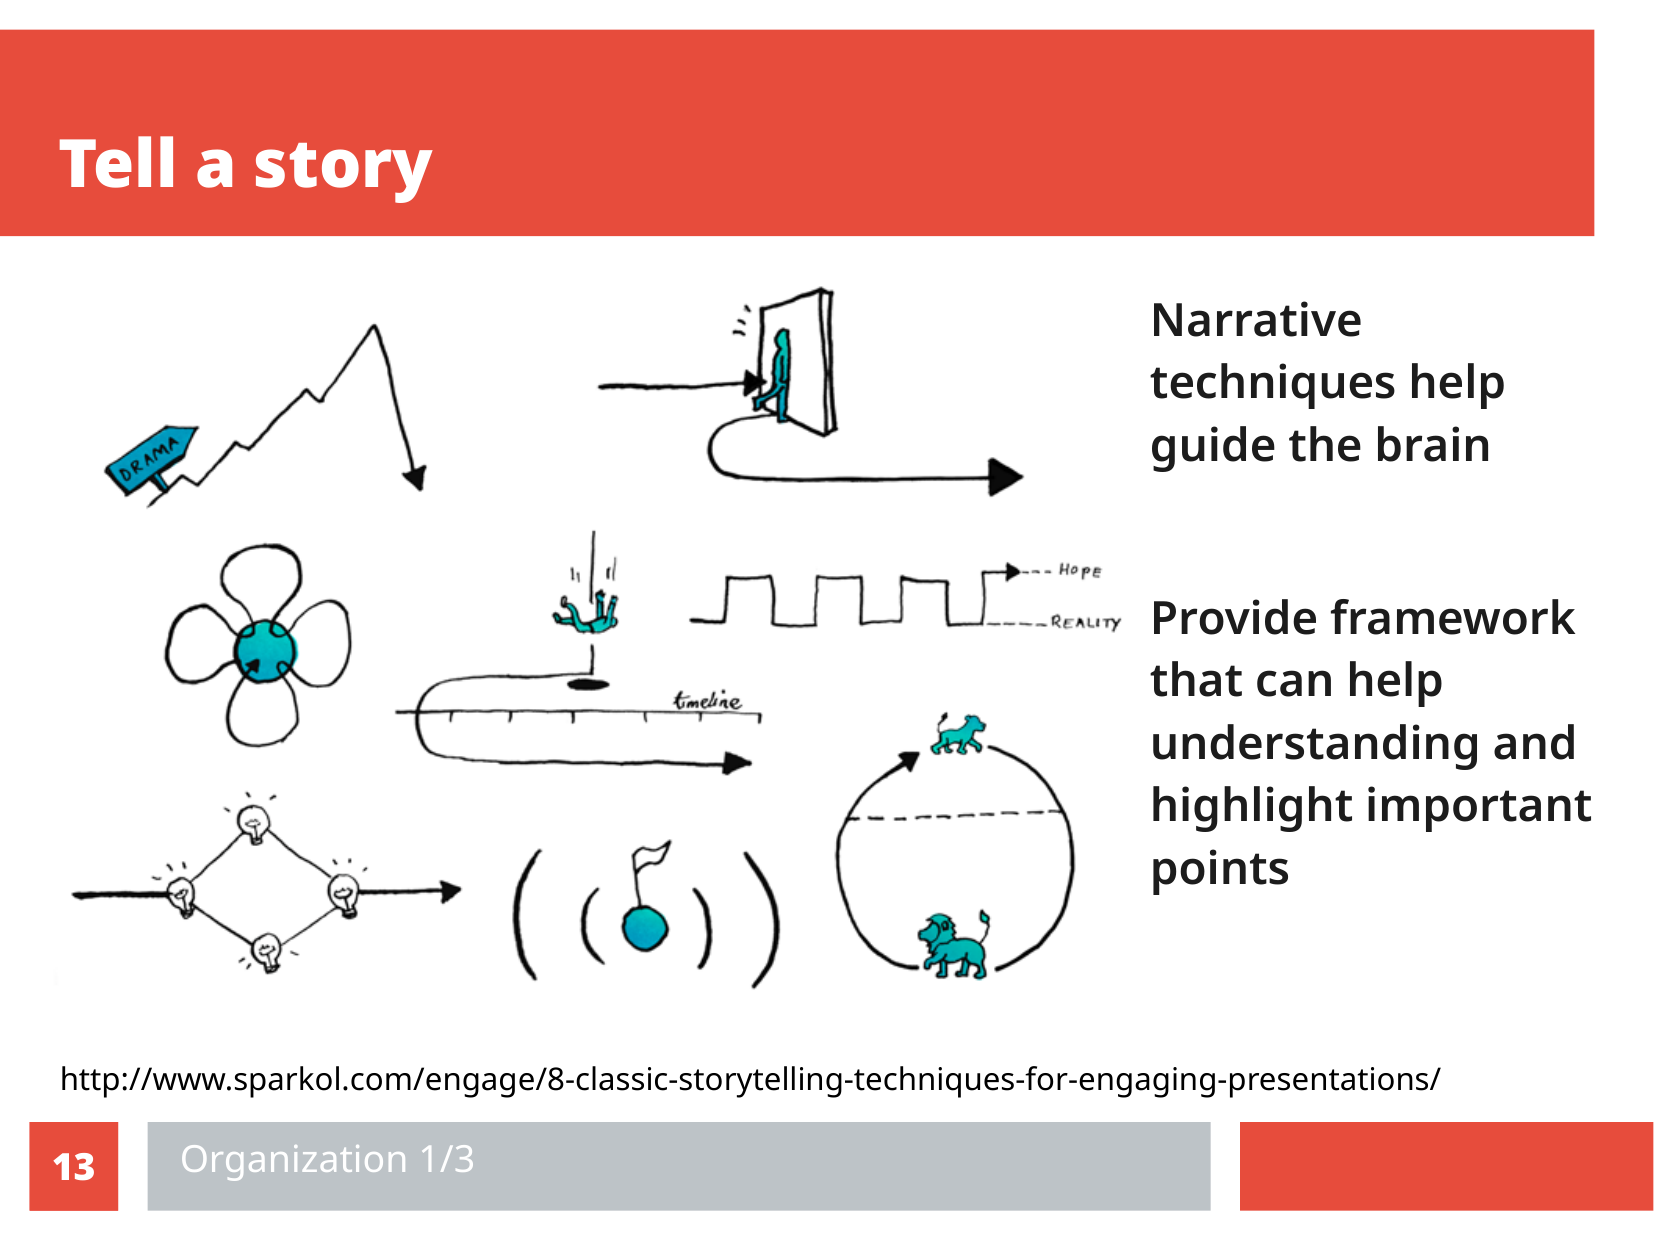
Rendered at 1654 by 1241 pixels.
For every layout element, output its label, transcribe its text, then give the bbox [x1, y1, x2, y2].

text_box http://www.sparkol.com/engage/8-classic-storytelling-techniques-for-engaging-presentations/ [45, 1050, 1556, 1152]
picture [23, 254, 1126, 1037]
text_box Organization 1/3 [165, 1125, 736, 1184]
list Narrative techniques help guide the brain Provide framework that can help understanding and highlight important points [1150, 287, 1606, 961]
title Tell a story [59, 59, 1595, 207]
